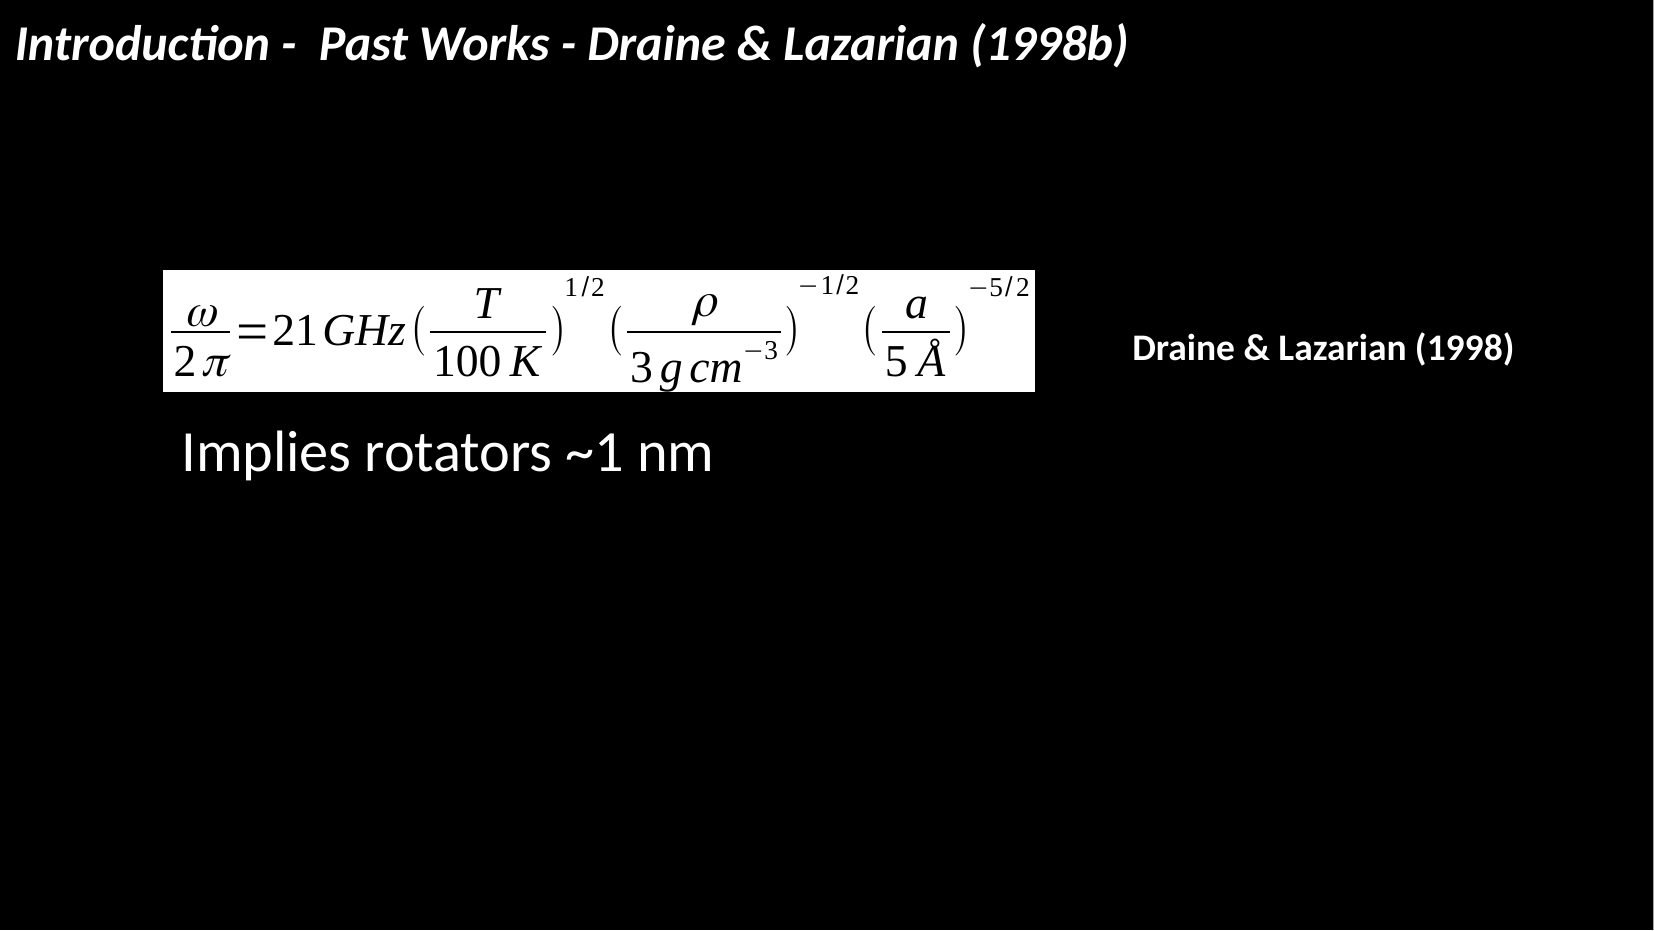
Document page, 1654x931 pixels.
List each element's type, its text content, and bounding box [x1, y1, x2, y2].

text_box Implies rotators ~1 nm [120, 405, 1471, 616]
chart [162, 270, 1036, 393]
text_box Introduction - Past Works - Draine & Lazarian (1998b) [0, 3, 1654, 79]
text_box Draine & Lazarian (1998) [1117, 315, 1531, 376]
